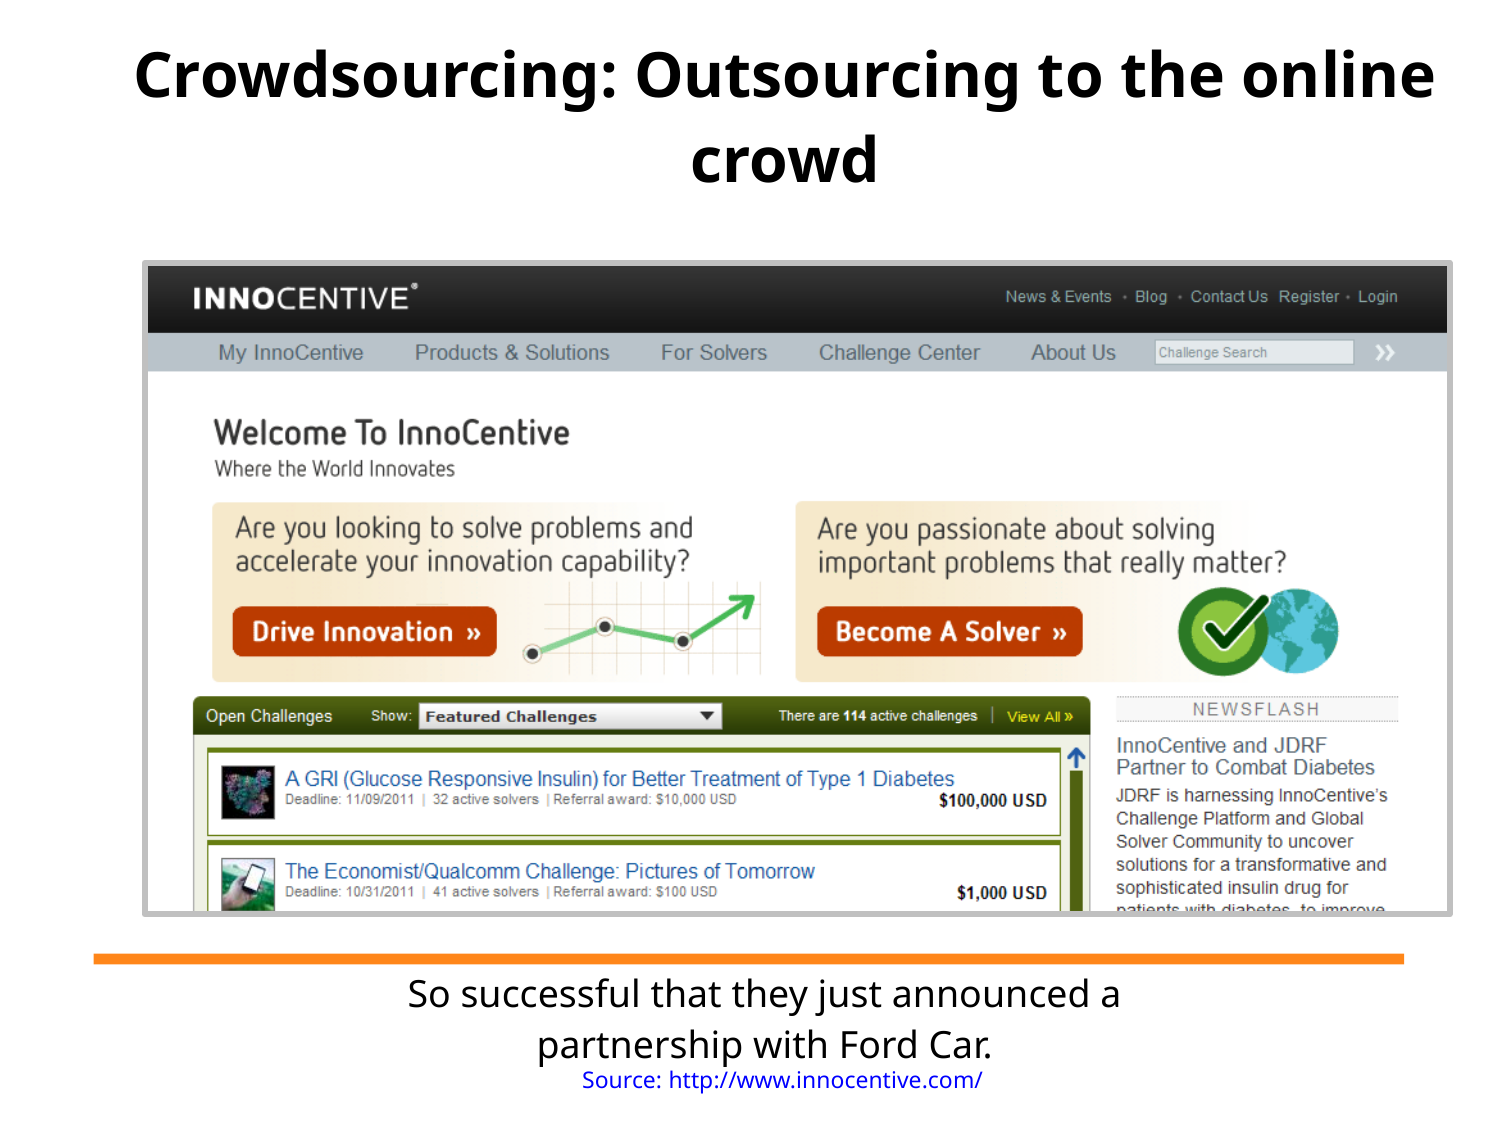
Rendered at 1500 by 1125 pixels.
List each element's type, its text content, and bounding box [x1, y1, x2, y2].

picture [0, 0, 1500, 1125]
text_box So successful that they just announced a partnership with Ford Car. [382, 960, 1148, 1064]
title Crowdsourcing: Outsourcing to the online crowd [110, 44, 1461, 188]
text_box Source: http://www.innocentive.com/ [567, 1056, 933, 1098]
